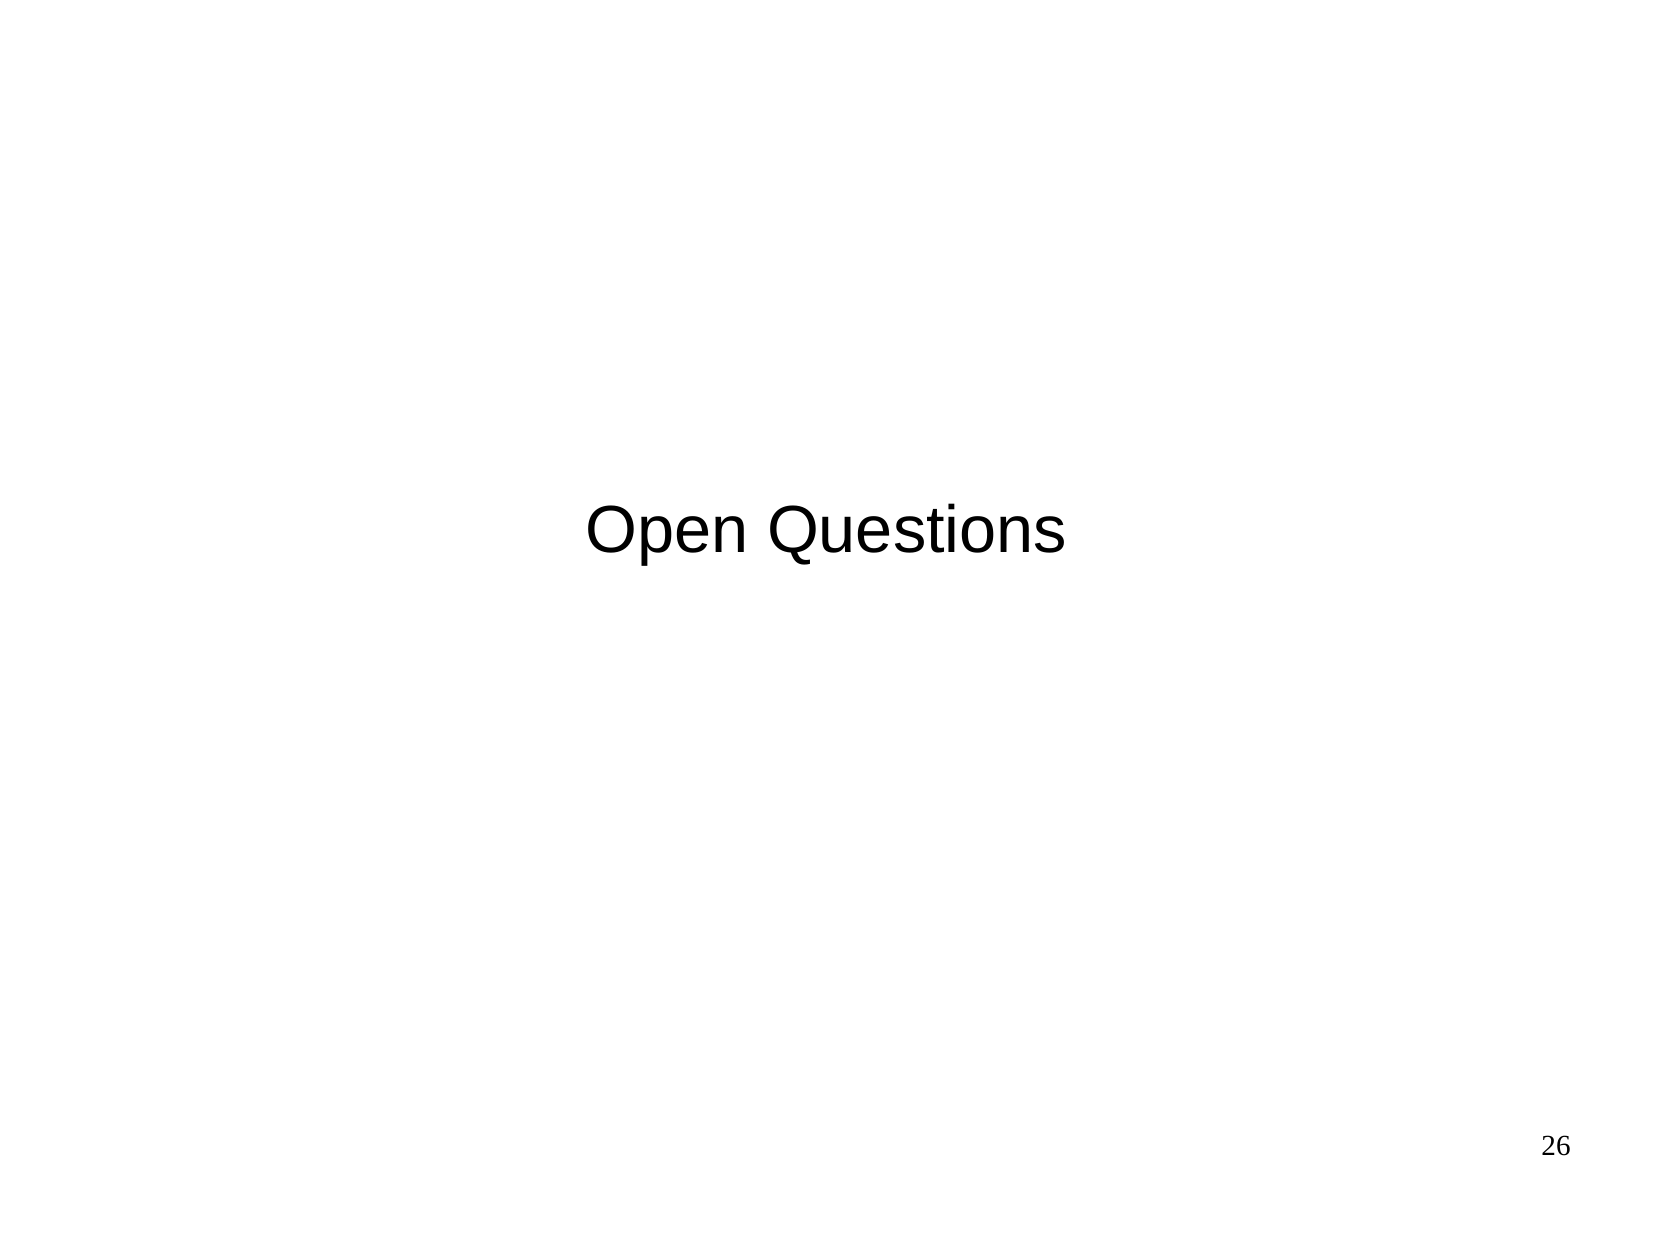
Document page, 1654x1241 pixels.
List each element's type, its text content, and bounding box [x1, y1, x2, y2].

subtitle Open Questions [82, 49, 1571, 1010]
